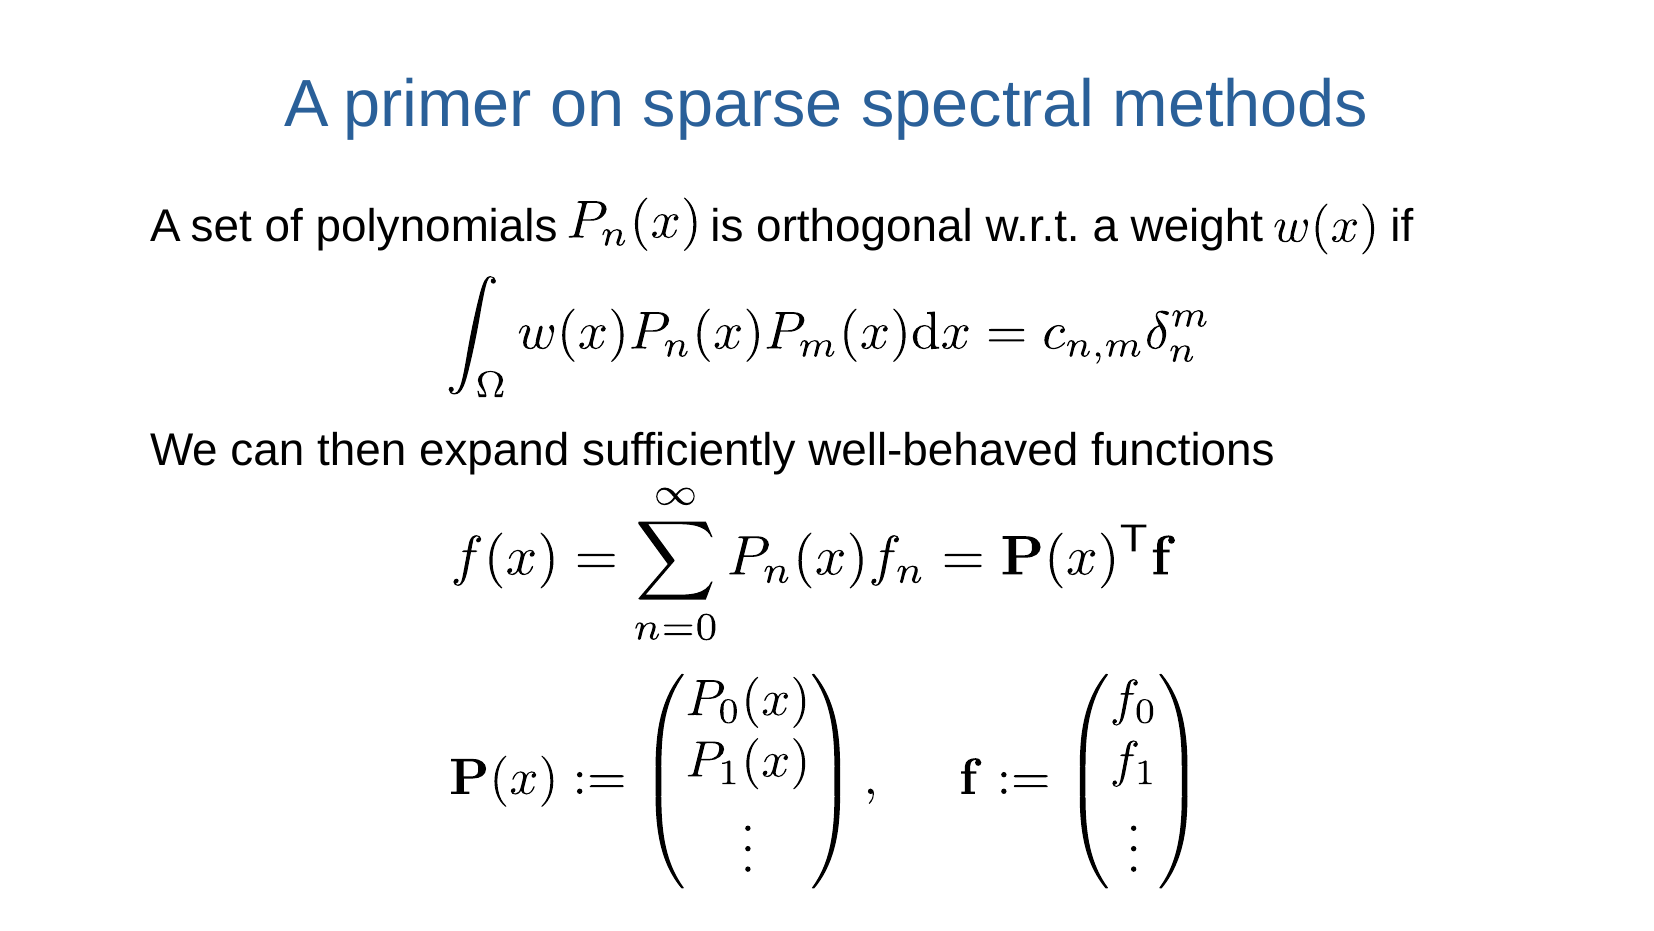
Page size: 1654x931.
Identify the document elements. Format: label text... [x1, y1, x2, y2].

picture [566, 197, 697, 251]
title A primer on sparse spectral methods [82, 25, 1571, 181]
picture [1270, 201, 1376, 257]
picture [450, 487, 1175, 641]
picture [443, 274, 1209, 400]
subtitle A set of polynomials is orthogonal w.r.t. a weight if We can then expand sufficiently well-behaved functions [150, 141, 1639, 637]
picture [447, 671, 1190, 891]
